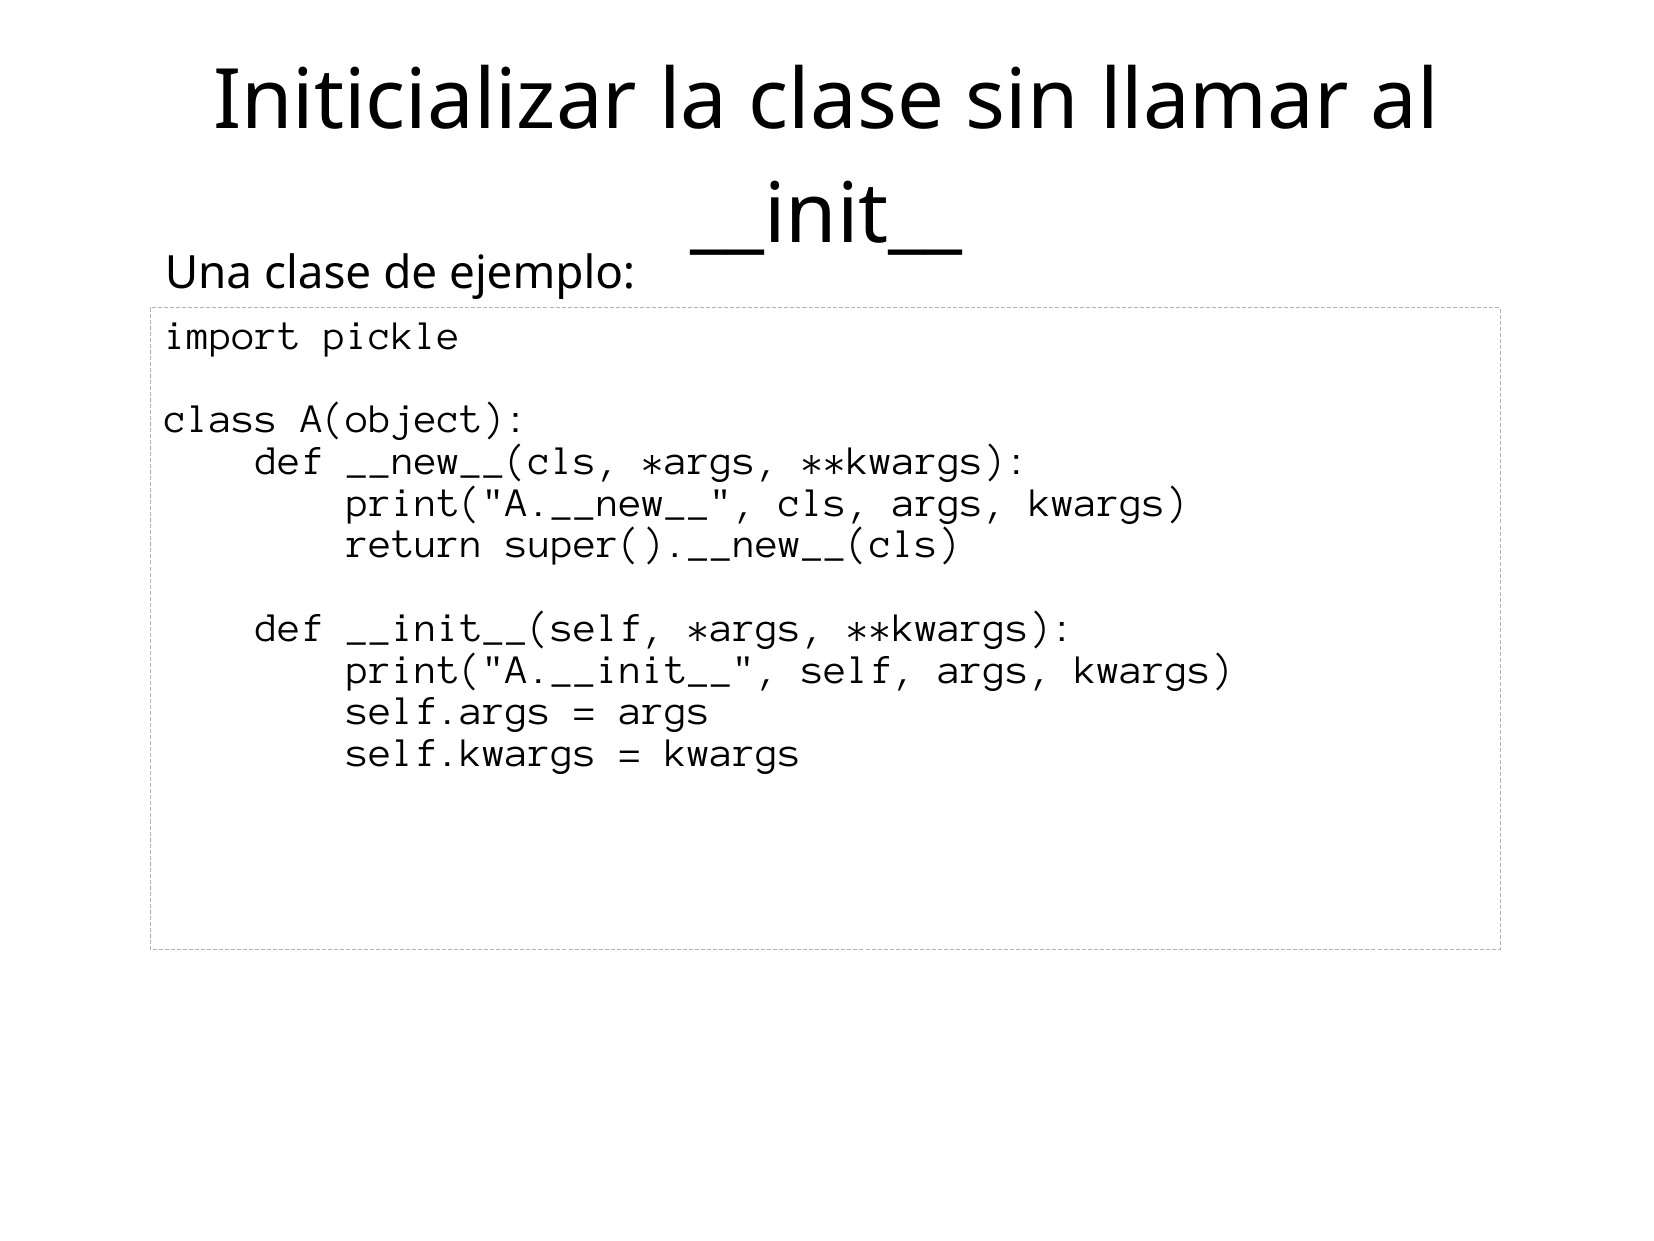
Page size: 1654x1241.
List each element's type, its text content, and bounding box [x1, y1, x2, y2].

text_box import pickle class A(object): def __new__(cls, *args, **kwargs): print("A.__new__", cls, args, kwargs) return super().__new__(cls) def __init__(self, *args, **kwargs): print("A.__init__", self, args, kwargs) self.args = args self.kwargs = kwargs [150, 307, 1501, 782]
text_box Una clase de ejemplo: [150, 232, 1501, 301]
title Initicializar la clase sin llamar al __init__ [82, 49, 1571, 257]
